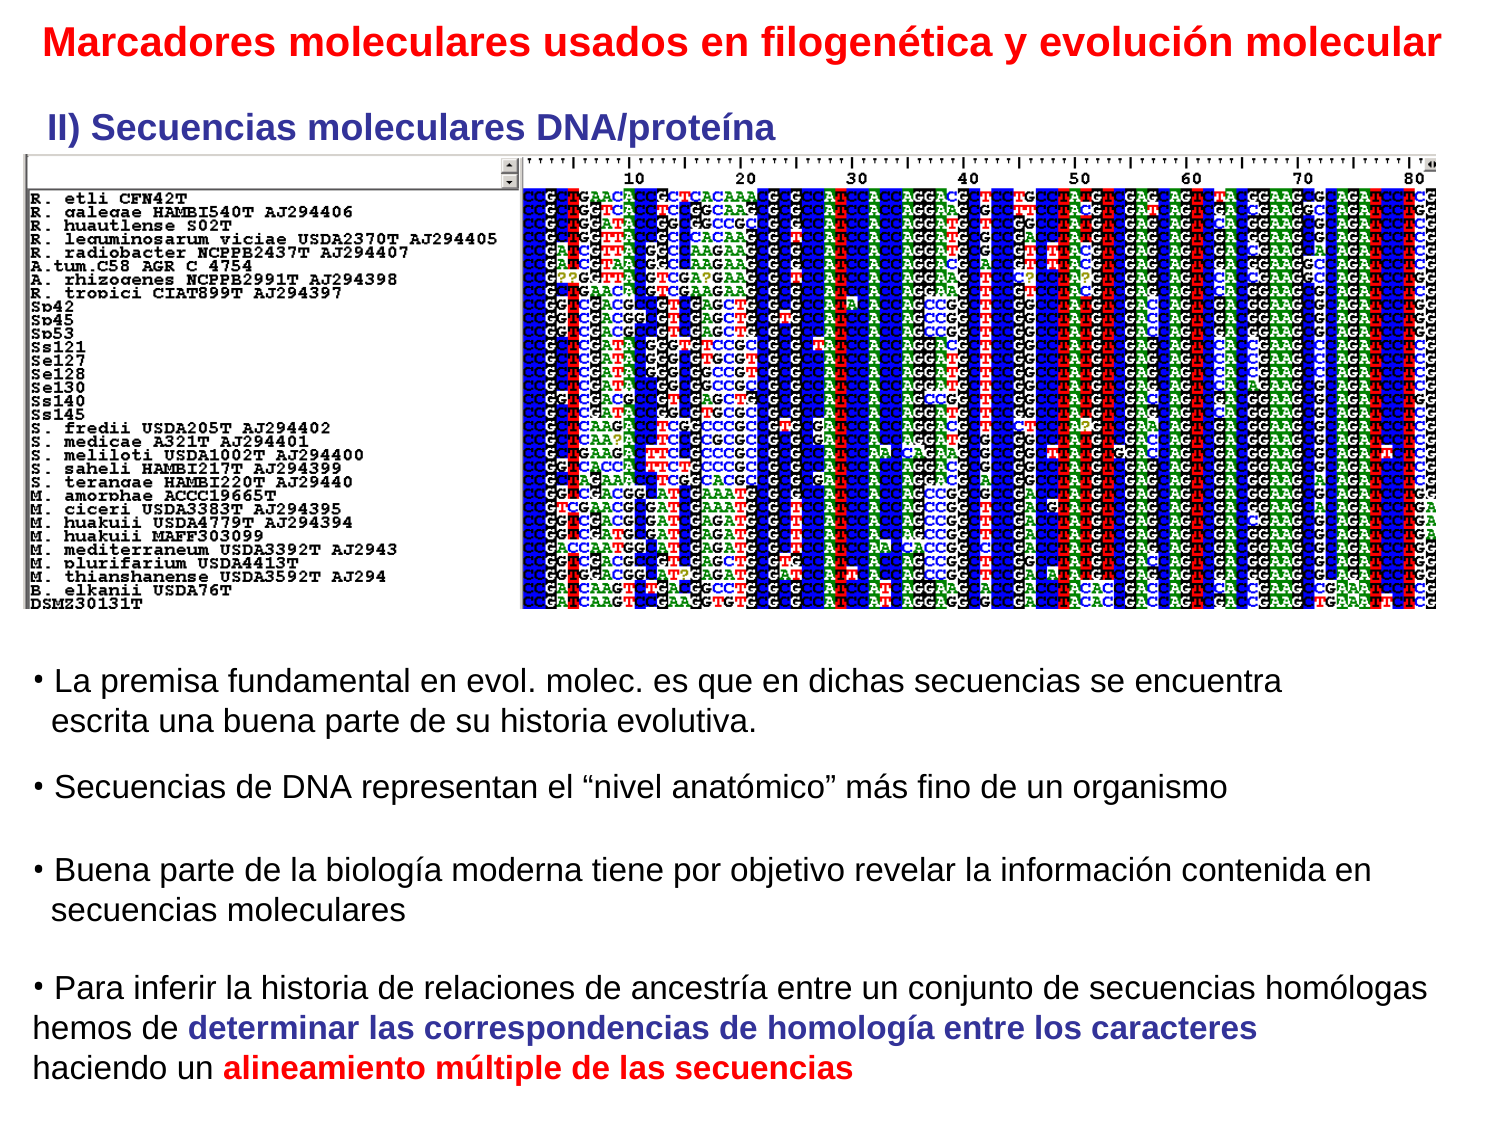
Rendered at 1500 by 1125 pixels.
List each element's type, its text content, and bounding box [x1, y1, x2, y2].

text_box Para inferir la historia de relaciones de ancestría entre un conjunto de secuencias homólogas hemos de determinar las correspondencias de homología entre los caracteres haciendo un alineamiento múltiple de las secuencias [17, 958, 1477, 1094]
text_box Marcadores moleculares usados en filogenética y evolución molecular [27, 7, 1458, 73]
text_box II) Secuencias moleculares DNA/proteína [32, 94, 791, 154]
text_box La premisa fundamental en evol. molec. es que en dichas secuencias se encuentra escrita una buena parte de su historia evolutiva. [17, 651, 1418, 747]
text_box Secuencias de DNA representan el “nivel anatómico” más fino de un organismo [17, 757, 1365, 814]
text_box Buena parte de la biología moderna tiene por objetivo revelar la información contenida en secuencias moleculares [17, 840, 1477, 936]
picture [23, 154, 1436, 609]
